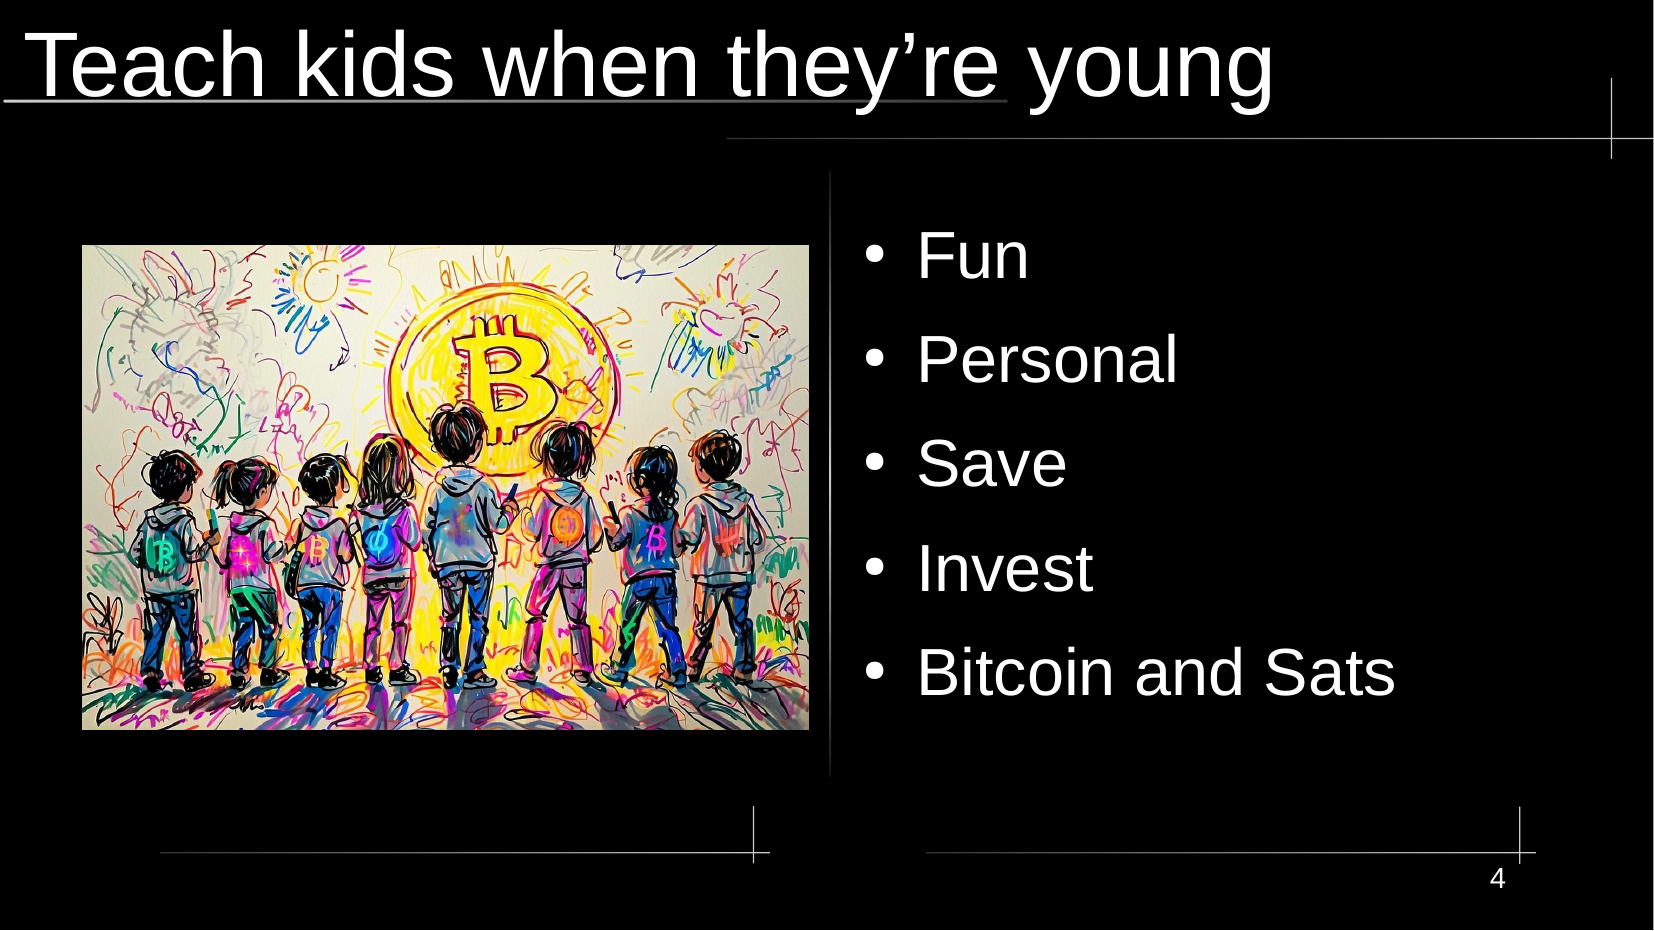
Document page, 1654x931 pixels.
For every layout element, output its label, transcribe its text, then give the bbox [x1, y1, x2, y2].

list Fun Personal Save Invest Bitcoin and Sats [845, 217, 1572, 758]
title Teach kids when they’re young [23, 11, 1589, 119]
picture [82, 245, 809, 730]
